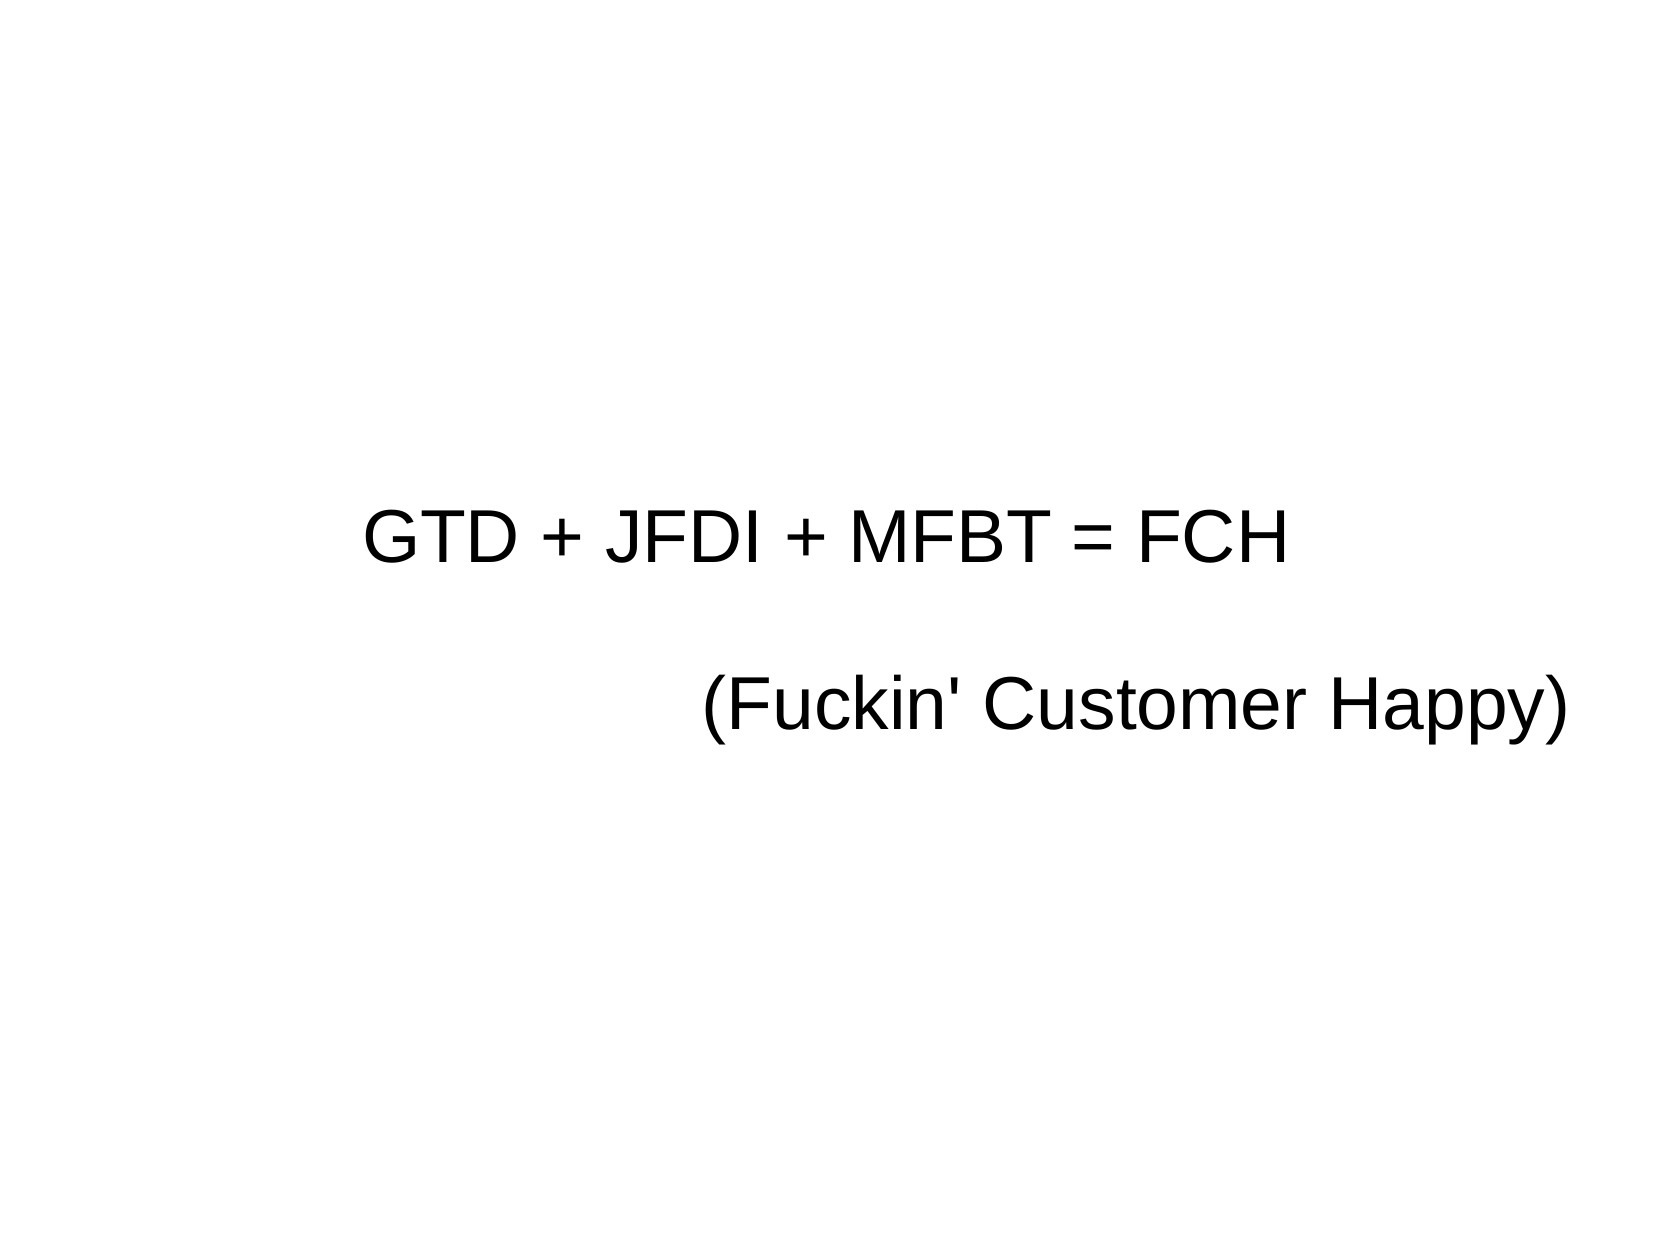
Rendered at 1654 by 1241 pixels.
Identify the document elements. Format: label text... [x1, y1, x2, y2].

subtitle GTD + JFDI + MFBT = FCH (Fuckin' Customer Happy) [82, 140, 1571, 1101]
